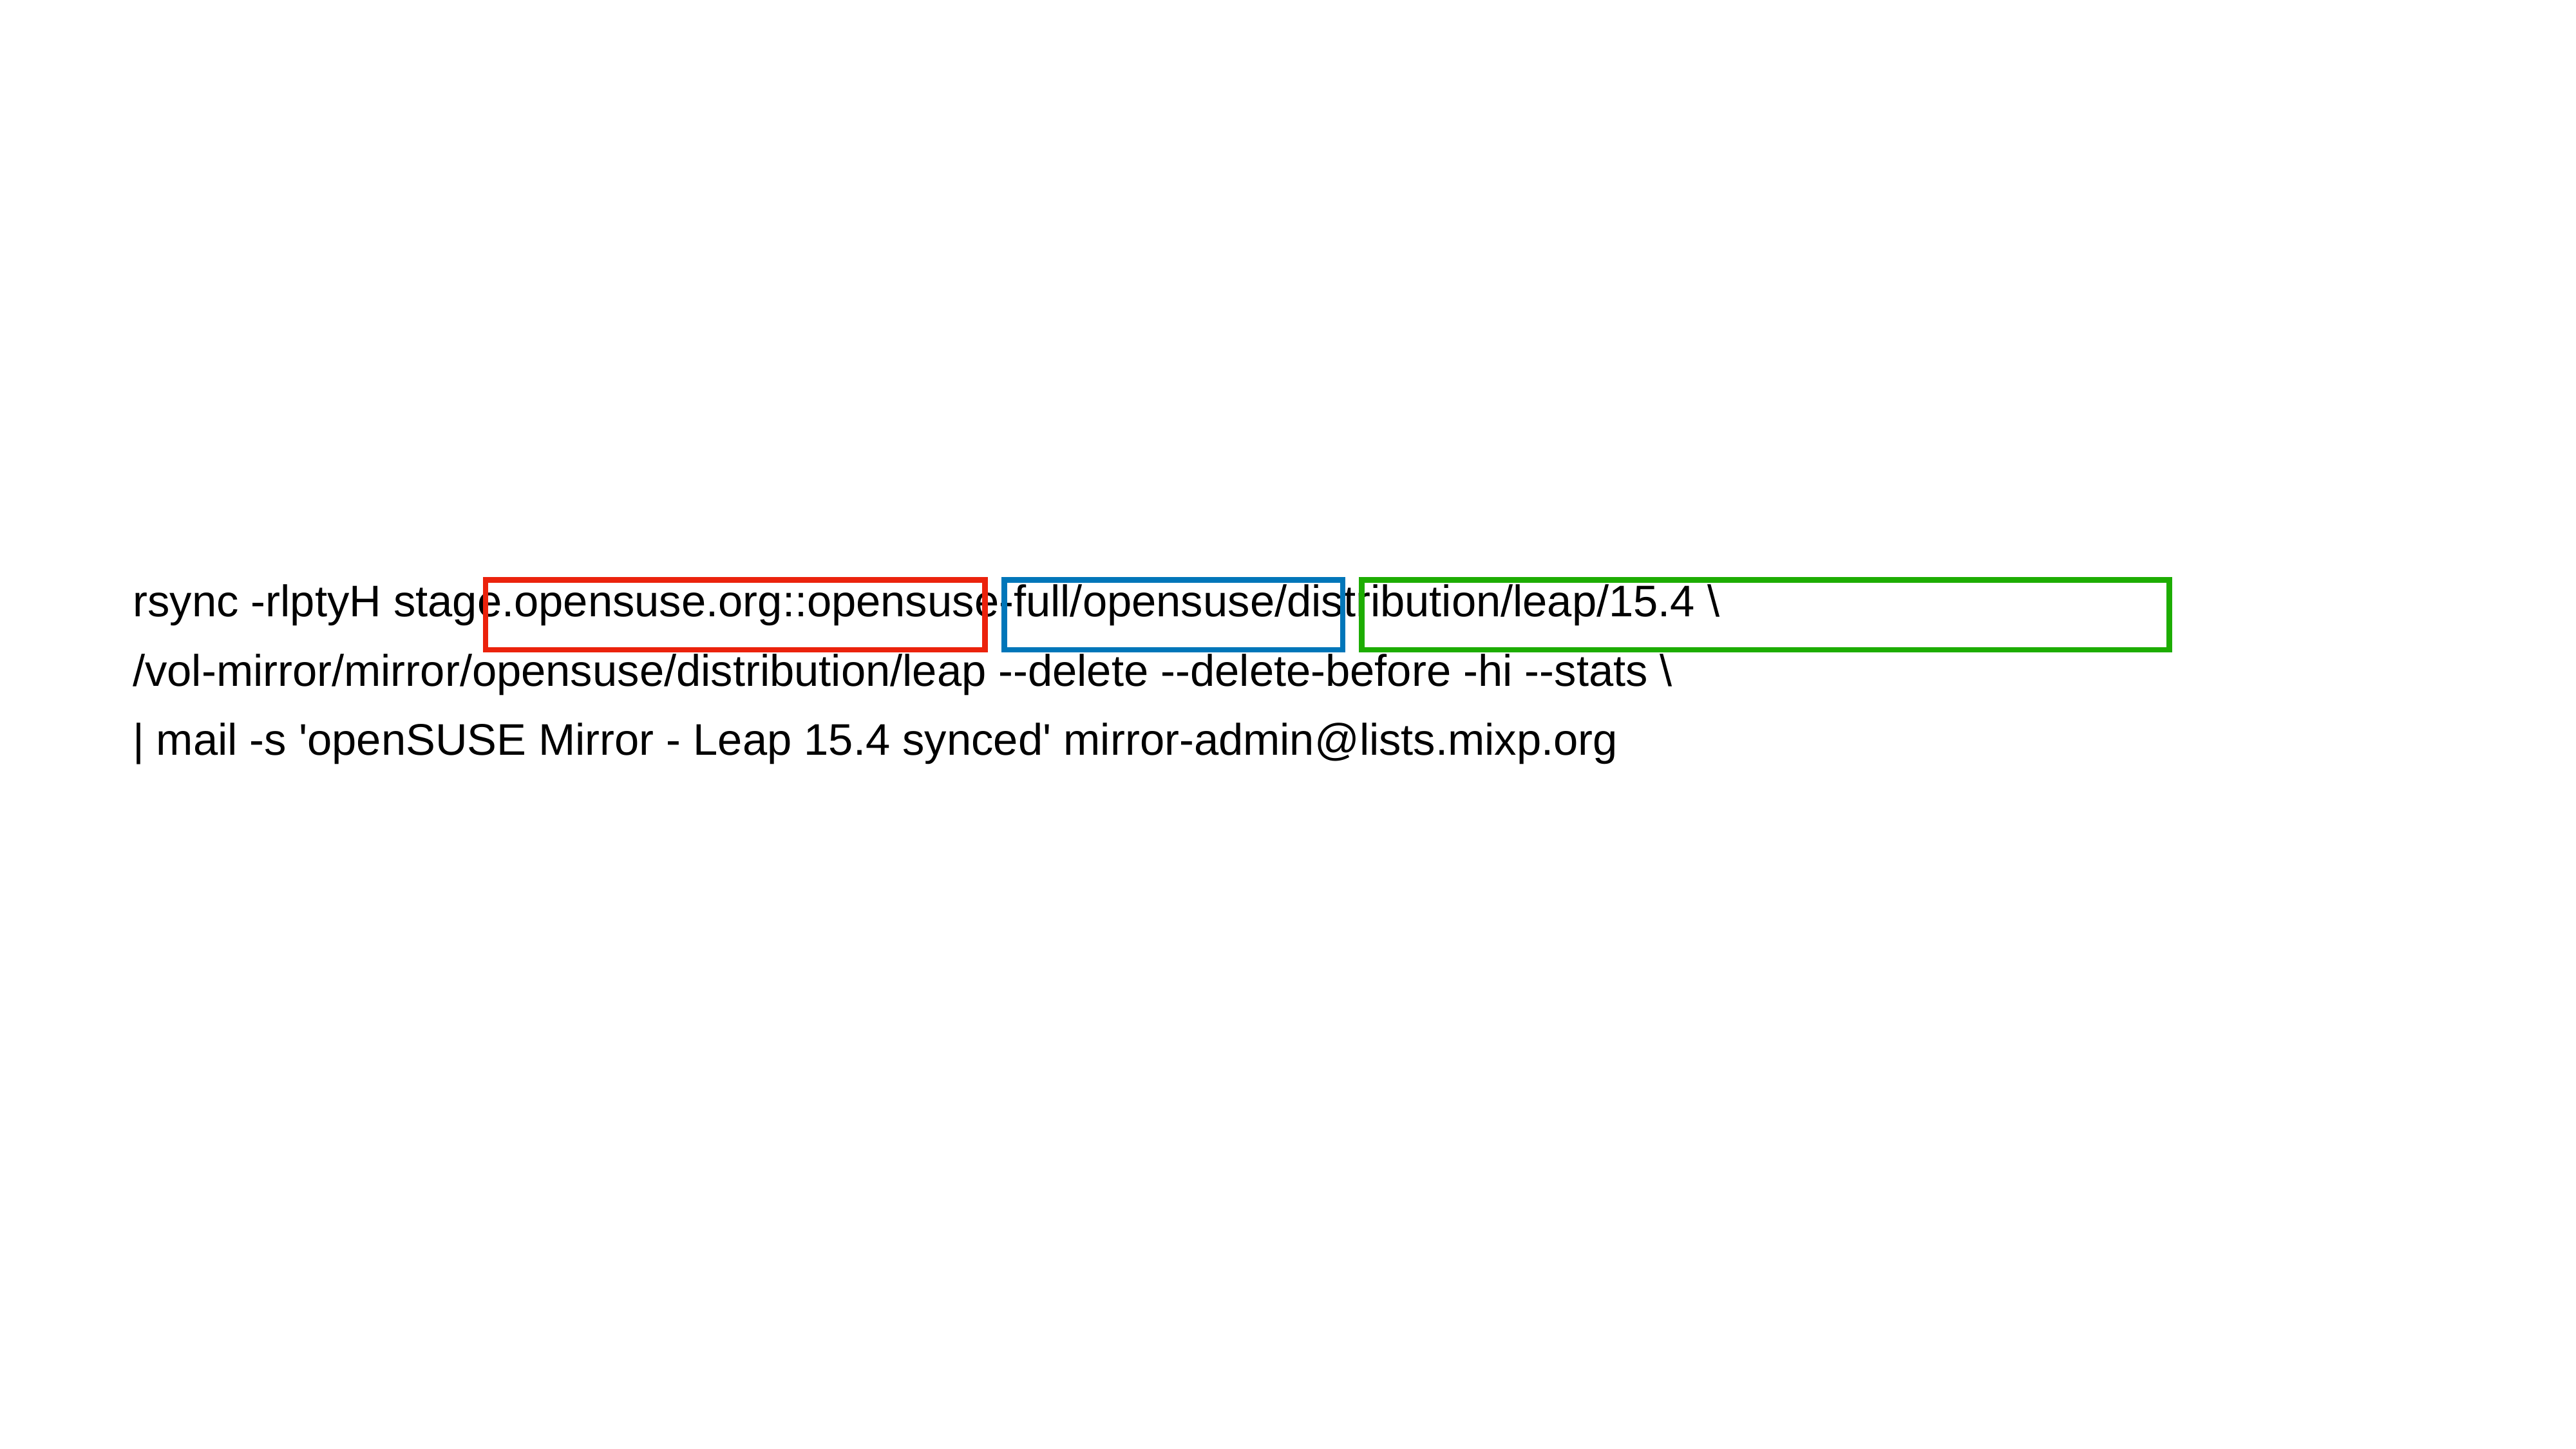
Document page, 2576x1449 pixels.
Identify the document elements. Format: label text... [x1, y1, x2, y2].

list rsync -rlptyH stage.opensuse.org::opensuse-full/opensuse/distribution/leap/15.4 \ /vol-mirror/mirror/opensuse/distribution/leap --delete --delete-before -hi --stats \ | mail -s 'openSUSE Mirror - Leap 15.4 synced' mirror-admin@lists.mixp.org [488, 583, 982, 647]
list rsync -rlptyH stage.opensuse.org::opensuse-full/opensuse/distribution/leap/15.4 \ /vol-mirror/mirror/opensuse/distribution/leap --delete --delete-before -hi --stats \ | mail -s 'openSUSE Mirror - Leap 15.4 synced' mirror-admin@lists.mixp.org [1007, 583, 1340, 647]
list rsync -rlptyH stage.opensuse.org::opensuse-full/opensuse/distribution/leap/15.4 \ /vol-mirror/mirror/opensuse/distribution/leap --delete --delete-before -hi --stats \ | mail -s 'openSUSE Mirror - Leap 15.4 synced' mirror-admin@lists.mixp.org [127, 577, 2449, 800]
list rsync -rlptyH stage.opensuse.org::opensuse-full/opensuse/distribution/leap/15.4 \ /vol-mirror/mirror/opensuse/distribution/leap --delete --delete-before -hi --stats \ | mail -s 'openSUSE Mirror - Leap 15.4 synced' mirror-admin@lists.mixp.org [1365, 583, 2166, 647]
